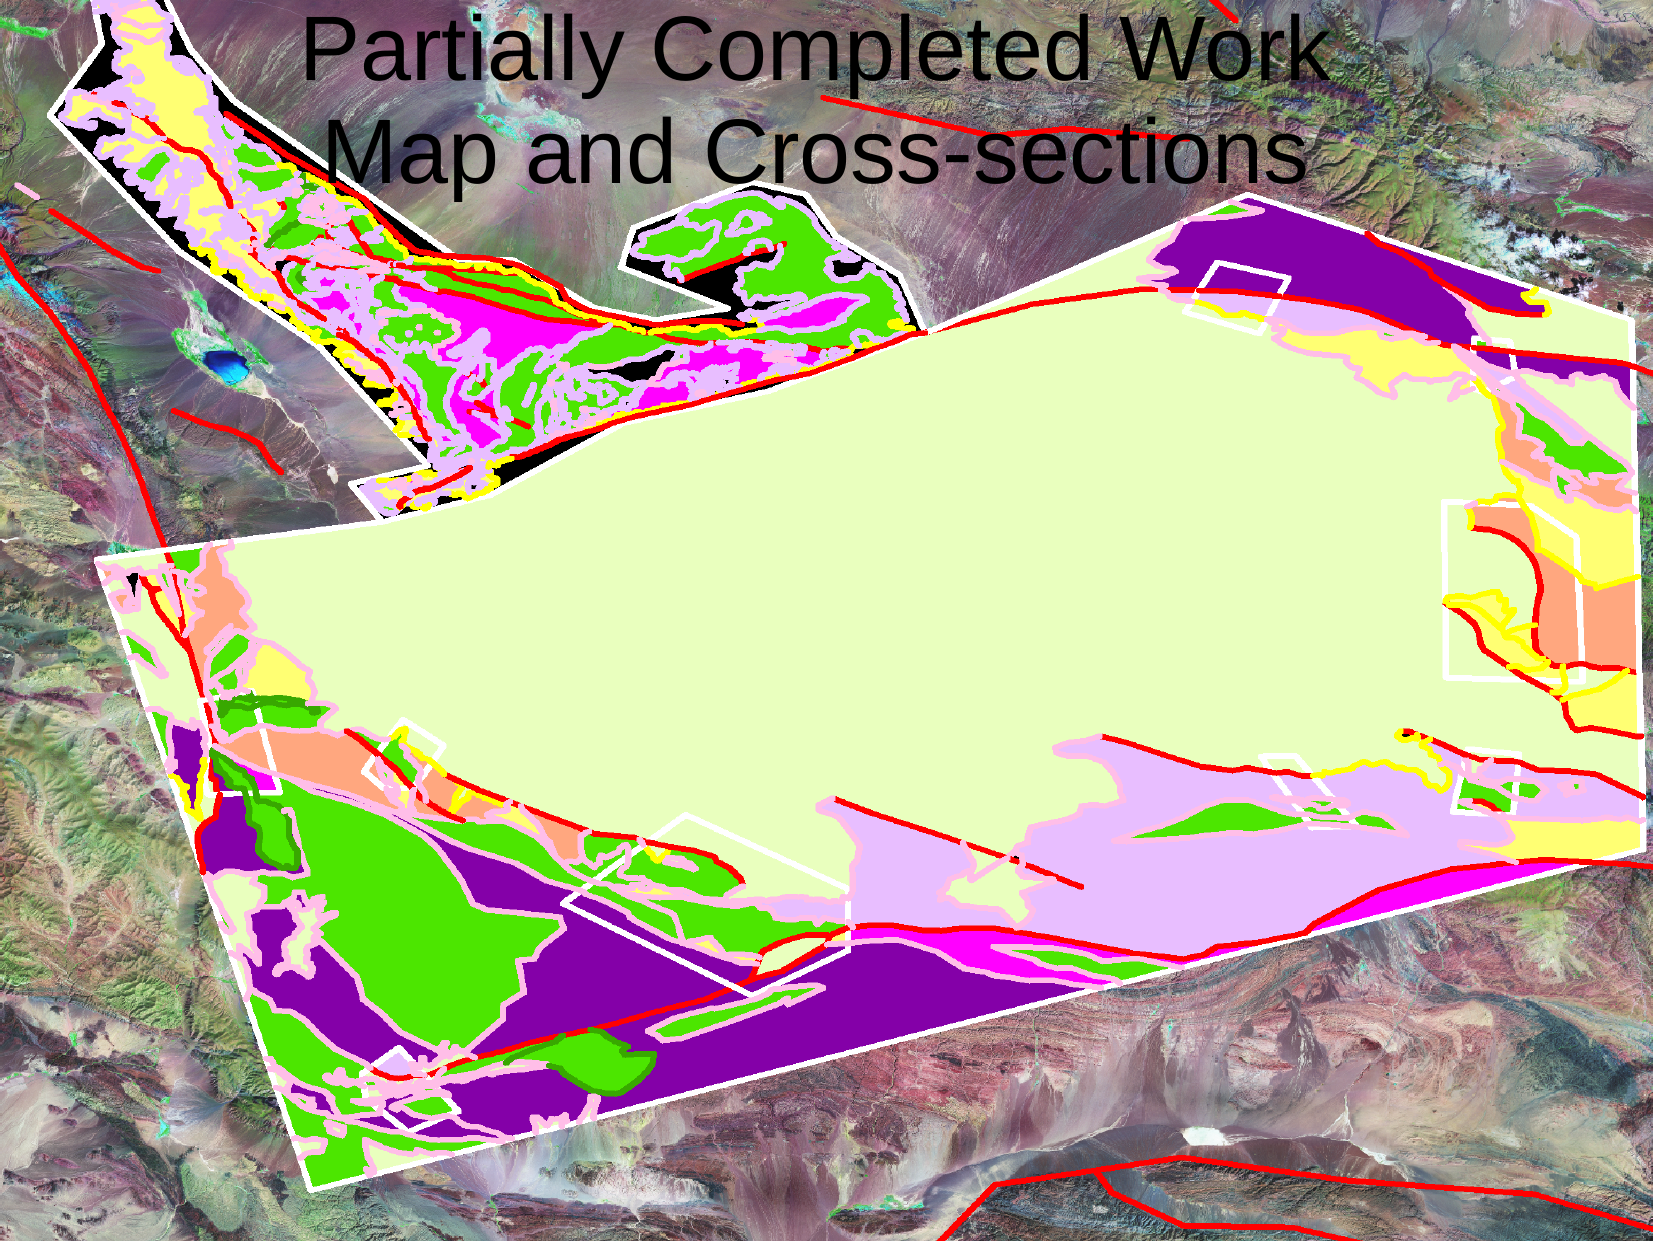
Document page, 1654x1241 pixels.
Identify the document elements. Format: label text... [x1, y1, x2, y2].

title Partially Completed Work Map and Cross-sections [72, 0, 1561, 203]
picture [0, 0, 1653, 1241]
